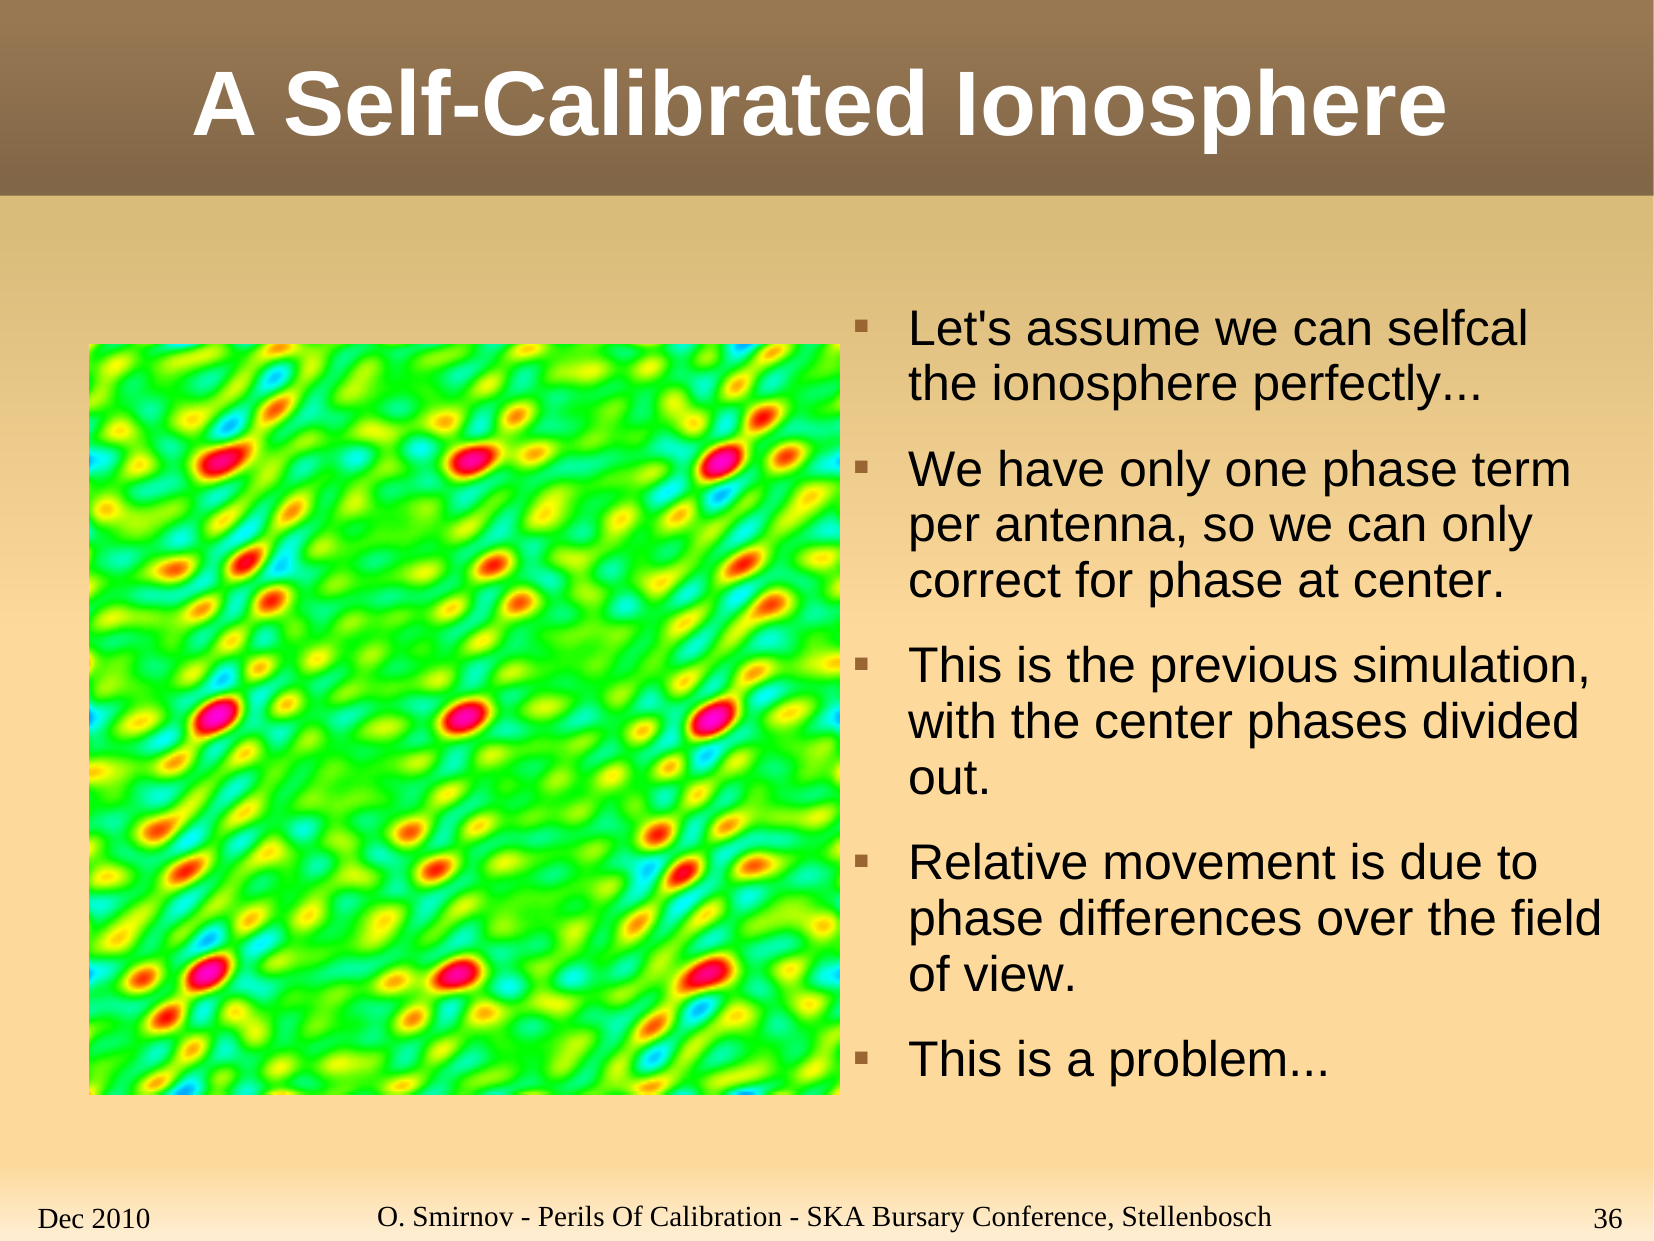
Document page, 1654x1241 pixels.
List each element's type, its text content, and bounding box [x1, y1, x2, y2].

title A Self-Calibrated Ionosphere [76, 0, 1565, 208]
picture [0, 0, 1654, 1241]
list Let's assume we can selfcal the ionosphere perfectly... We have only one phase term per antenna, so we can only correct for phase at center. This is the previous simulation, with the center phases divided out. Relative movement is due to phase differences over the field of view. This is a problem... [837, 299, 1611, 1087]
